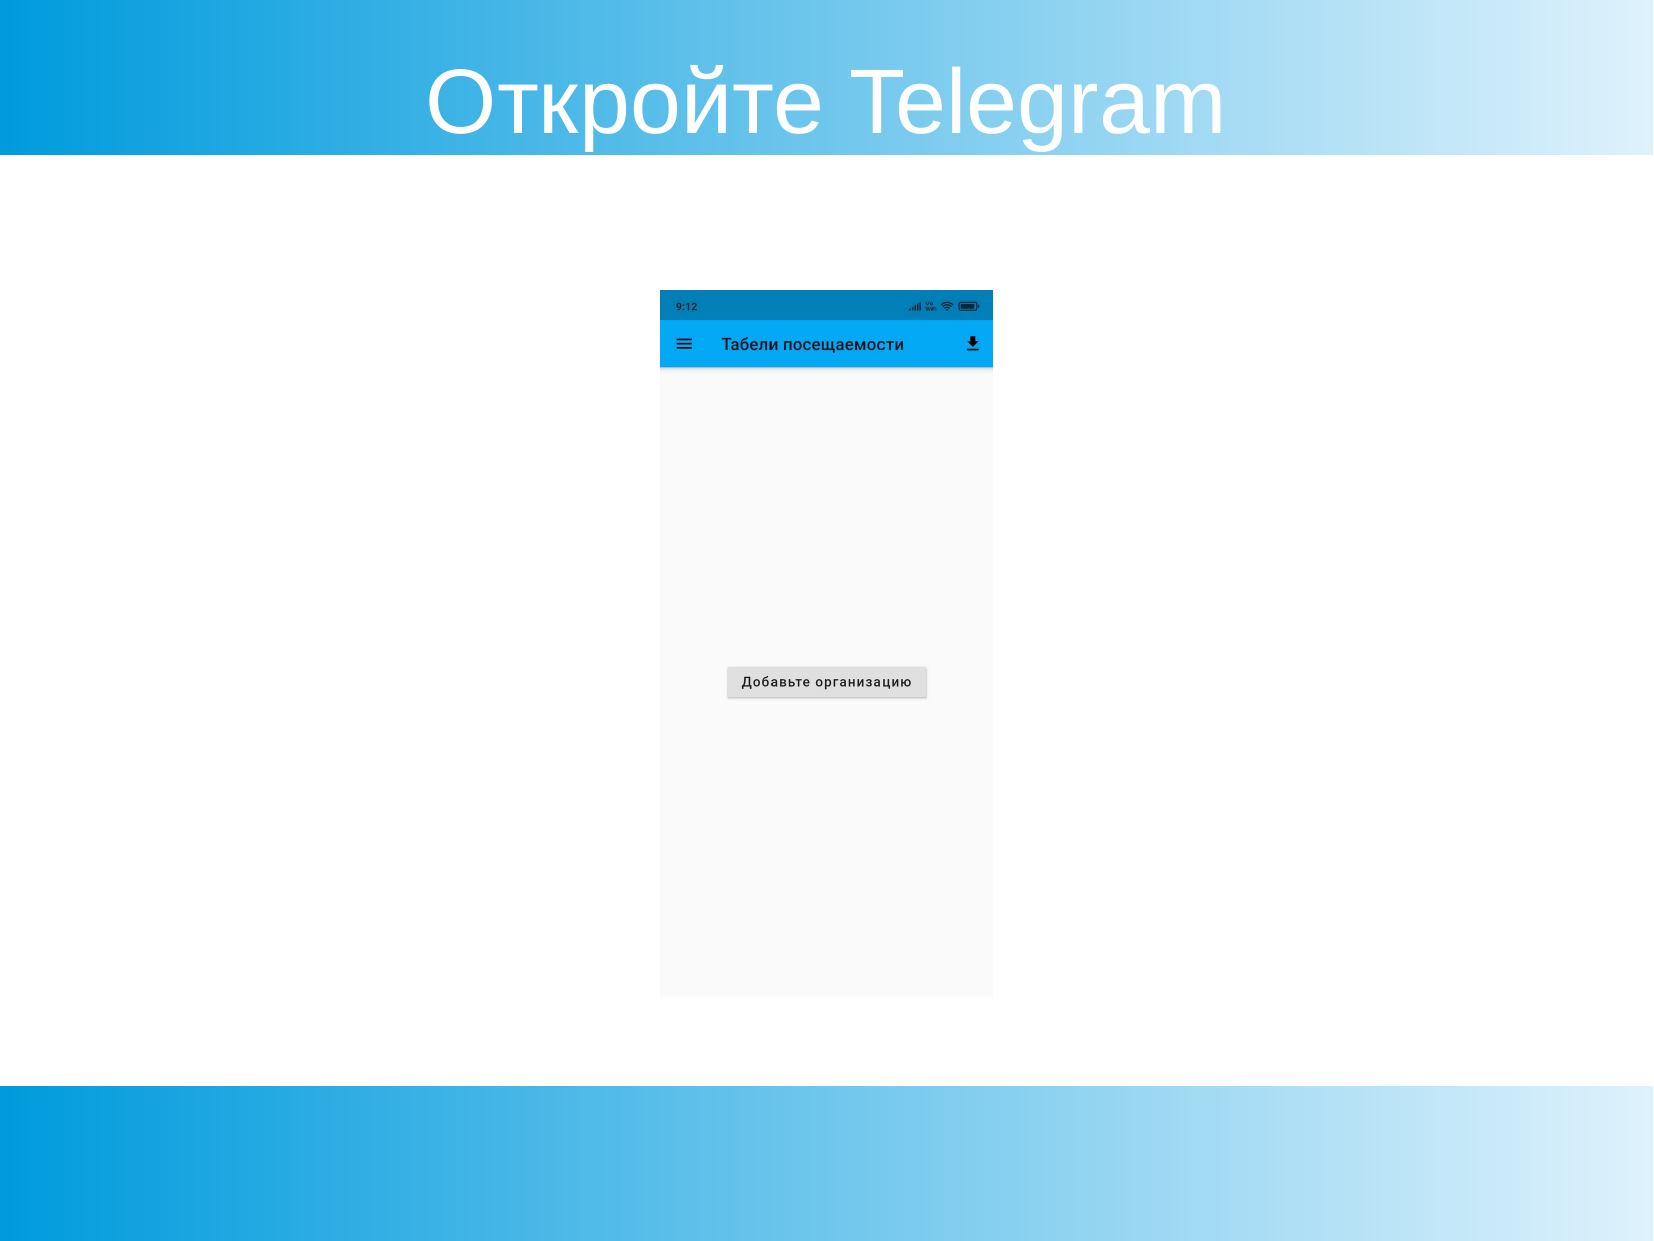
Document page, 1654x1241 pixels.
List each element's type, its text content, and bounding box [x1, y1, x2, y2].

picture [855, 341, 872, 349]
picture [732, 343, 738, 350]
picture [800, 341, 809, 350]
picture [660, 368, 993, 1010]
picture [823, 342, 834, 350]
picture [969, 336, 977, 346]
title Откройте Telegram [82, 49, 1571, 155]
picture [837, 341, 843, 350]
picture [784, 341, 791, 349]
